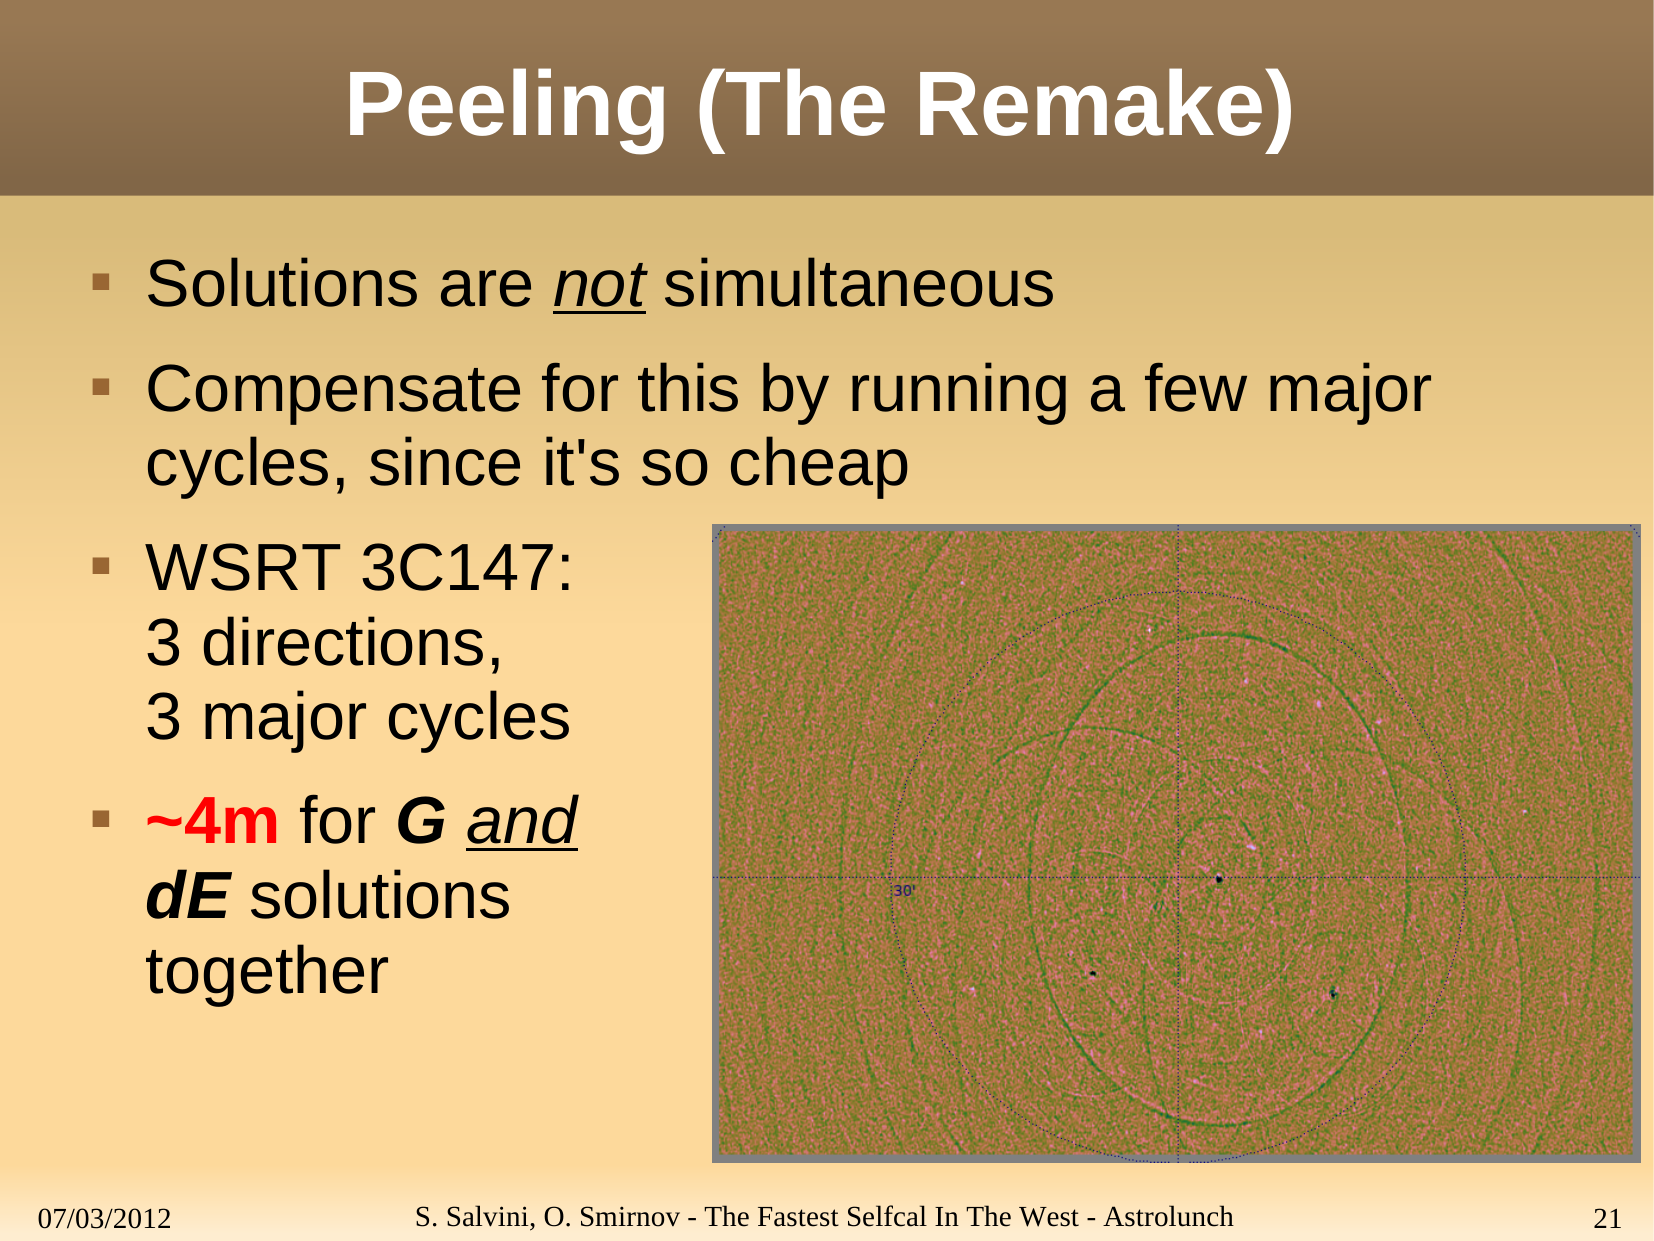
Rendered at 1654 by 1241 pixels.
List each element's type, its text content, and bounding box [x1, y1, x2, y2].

picture [0, 0, 1654, 1241]
title Peeling (The Remake) [76, 7, 1565, 200]
list Solutions are not simultaneous Compensate for this by running a few major cycles, since it's so cheap WSRT 3C147: 3 directions, 3 major cycles ~4m for G and dE solutions together [75, 246, 1564, 1051]
